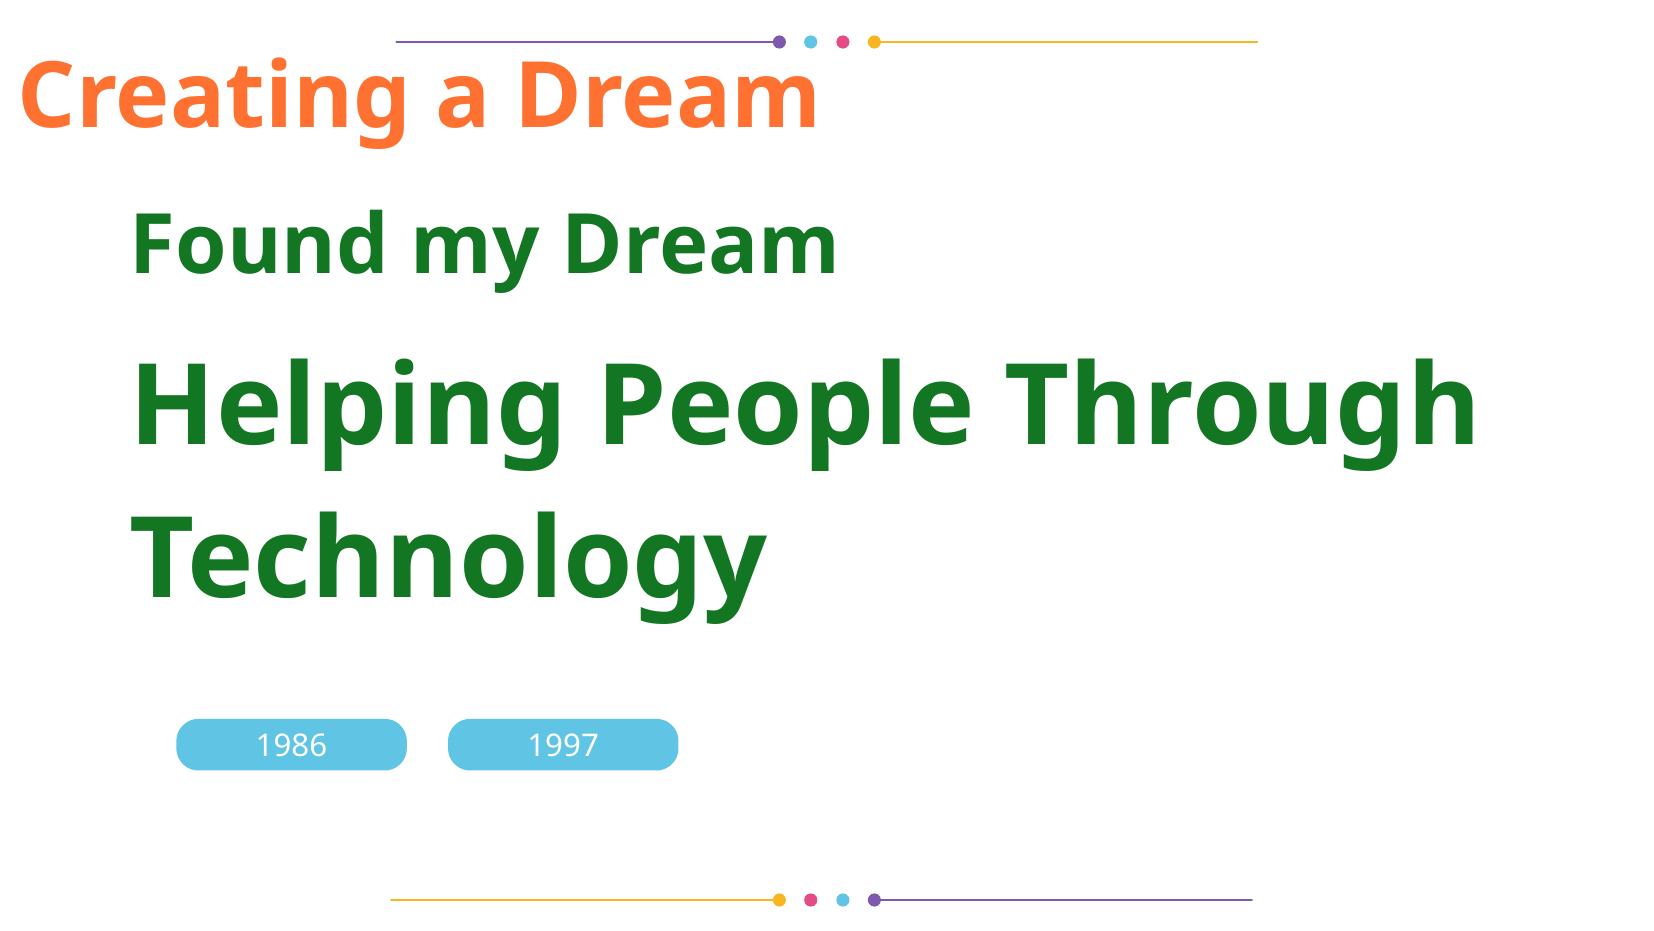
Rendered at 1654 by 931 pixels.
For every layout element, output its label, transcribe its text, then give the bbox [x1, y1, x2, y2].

title Creating a Dream [17, 7, 1022, 178]
title Helping People Through Technology [129, 233, 1595, 722]
text_box 1986 [176, 722, 407, 771]
title Found my Dream [129, 0, 1595, 233]
text_box 1997 [448, 722, 679, 771]
